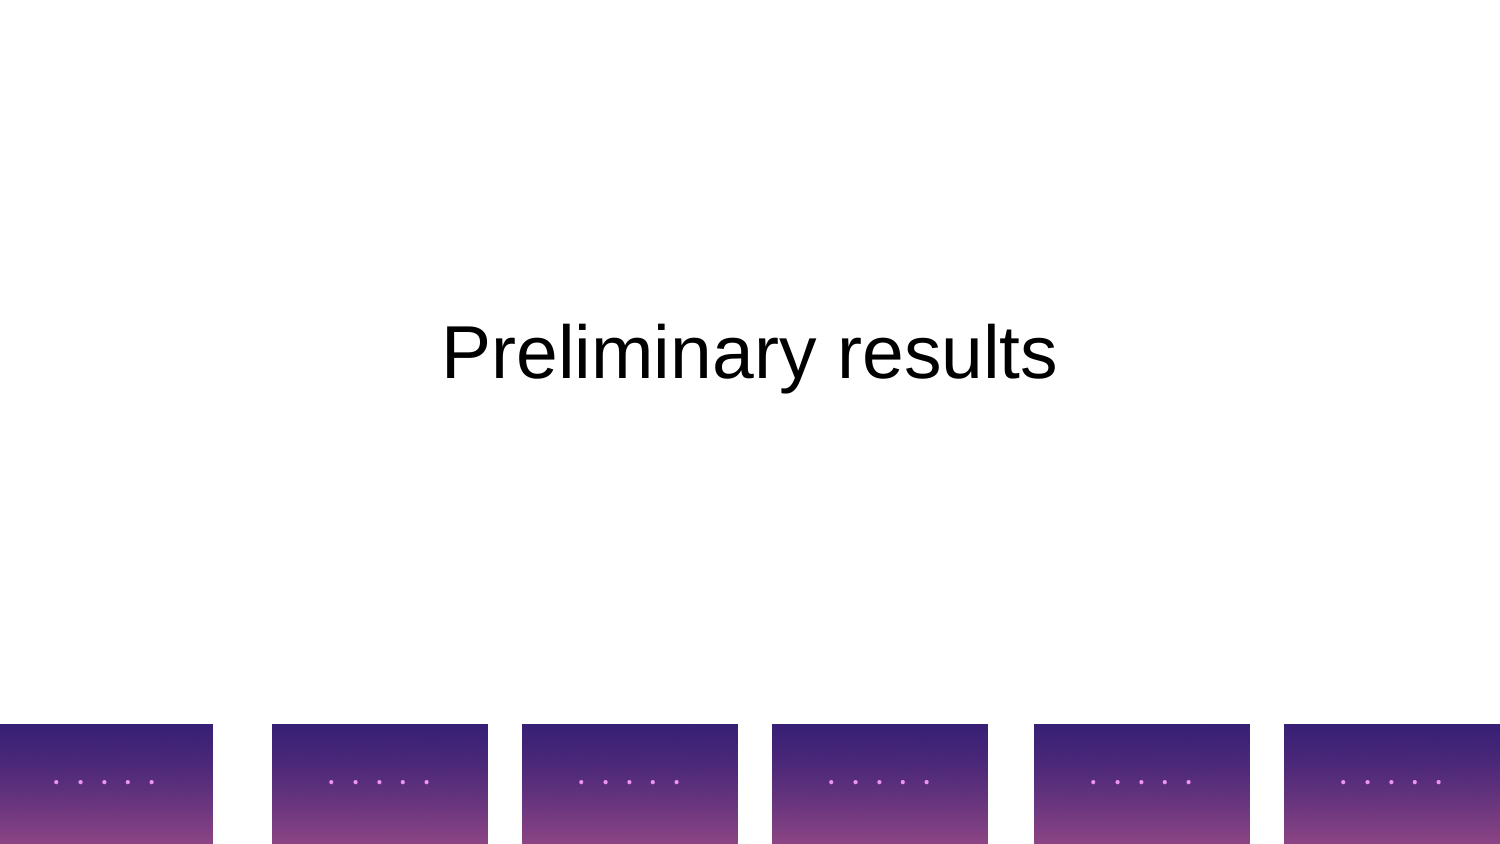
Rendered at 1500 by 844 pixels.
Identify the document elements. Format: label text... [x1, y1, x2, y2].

picture [1284, 724, 1500, 844]
picture [0, 724, 213, 844]
picture [772, 724, 988, 844]
picture [1034, 724, 1250, 844]
picture [522, 724, 738, 844]
title Preliminary results [51, 72, 1449, 409]
picture [272, 724, 488, 844]
